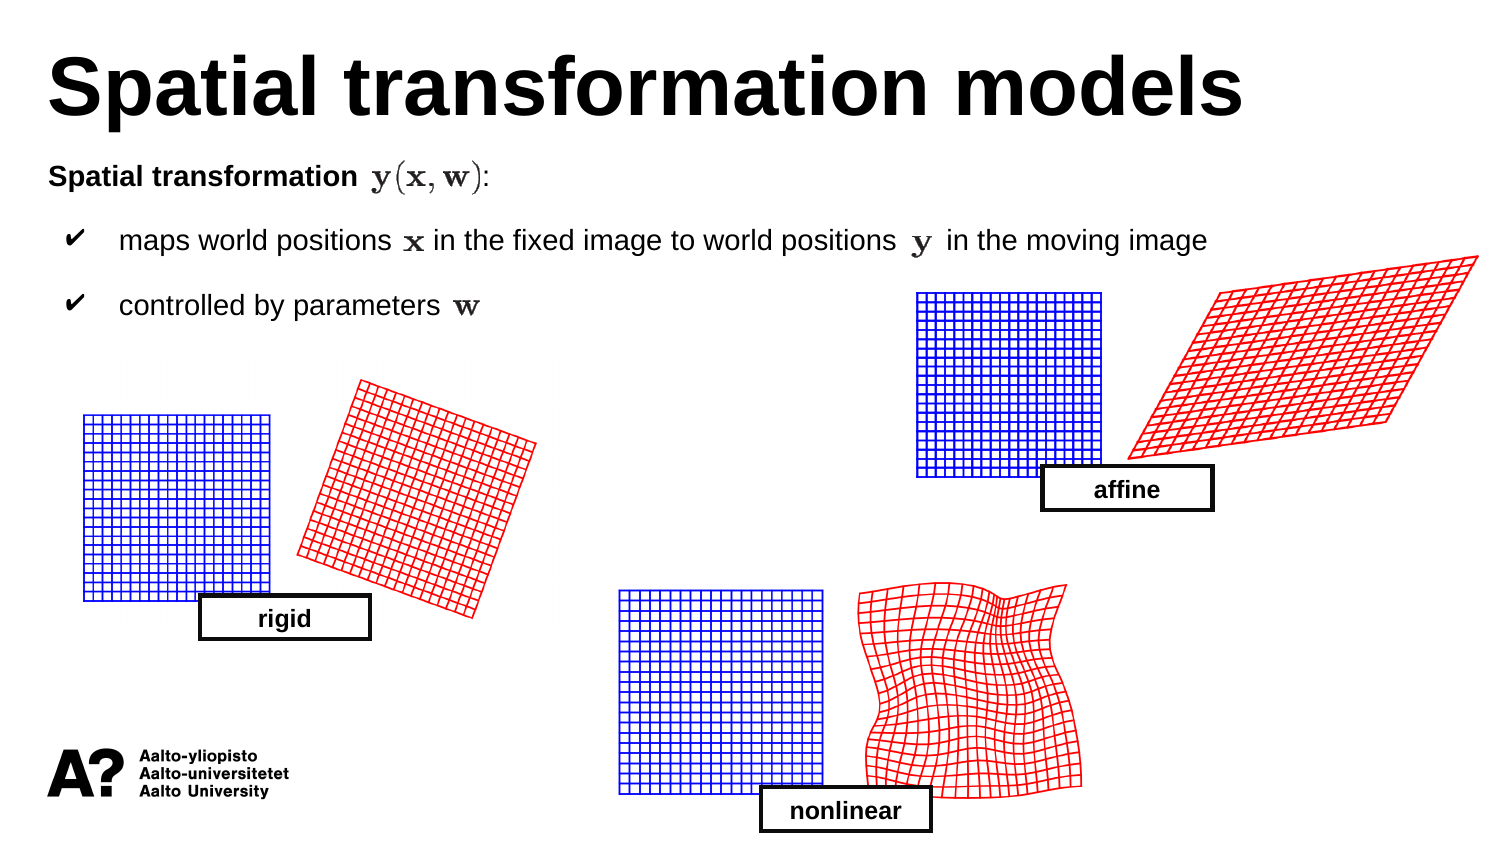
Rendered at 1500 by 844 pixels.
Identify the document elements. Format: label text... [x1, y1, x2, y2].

text_box affine [1042, 466, 1213, 510]
picture [879, 199, 1488, 498]
list Spatial transformation models [47, 32, 1442, 197]
picture [0, 702, 337, 844]
list Spatial transformation : maps world positions in the fixed image to world positions in the moving image controlled by parameters [48, 157, 403, 251]
text_box nonlinear [760, 787, 931, 832]
picture [53, 360, 566, 638]
text_box rigid [200, 595, 370, 640]
picture [453, 264, 480, 323]
picture [588, 564, 1112, 817]
picture [371, 135, 480, 259]
list Spatial transformation : maps world positions in the fixed image to world positions in the moving image controlled by parameters [424, 157, 1375, 251]
